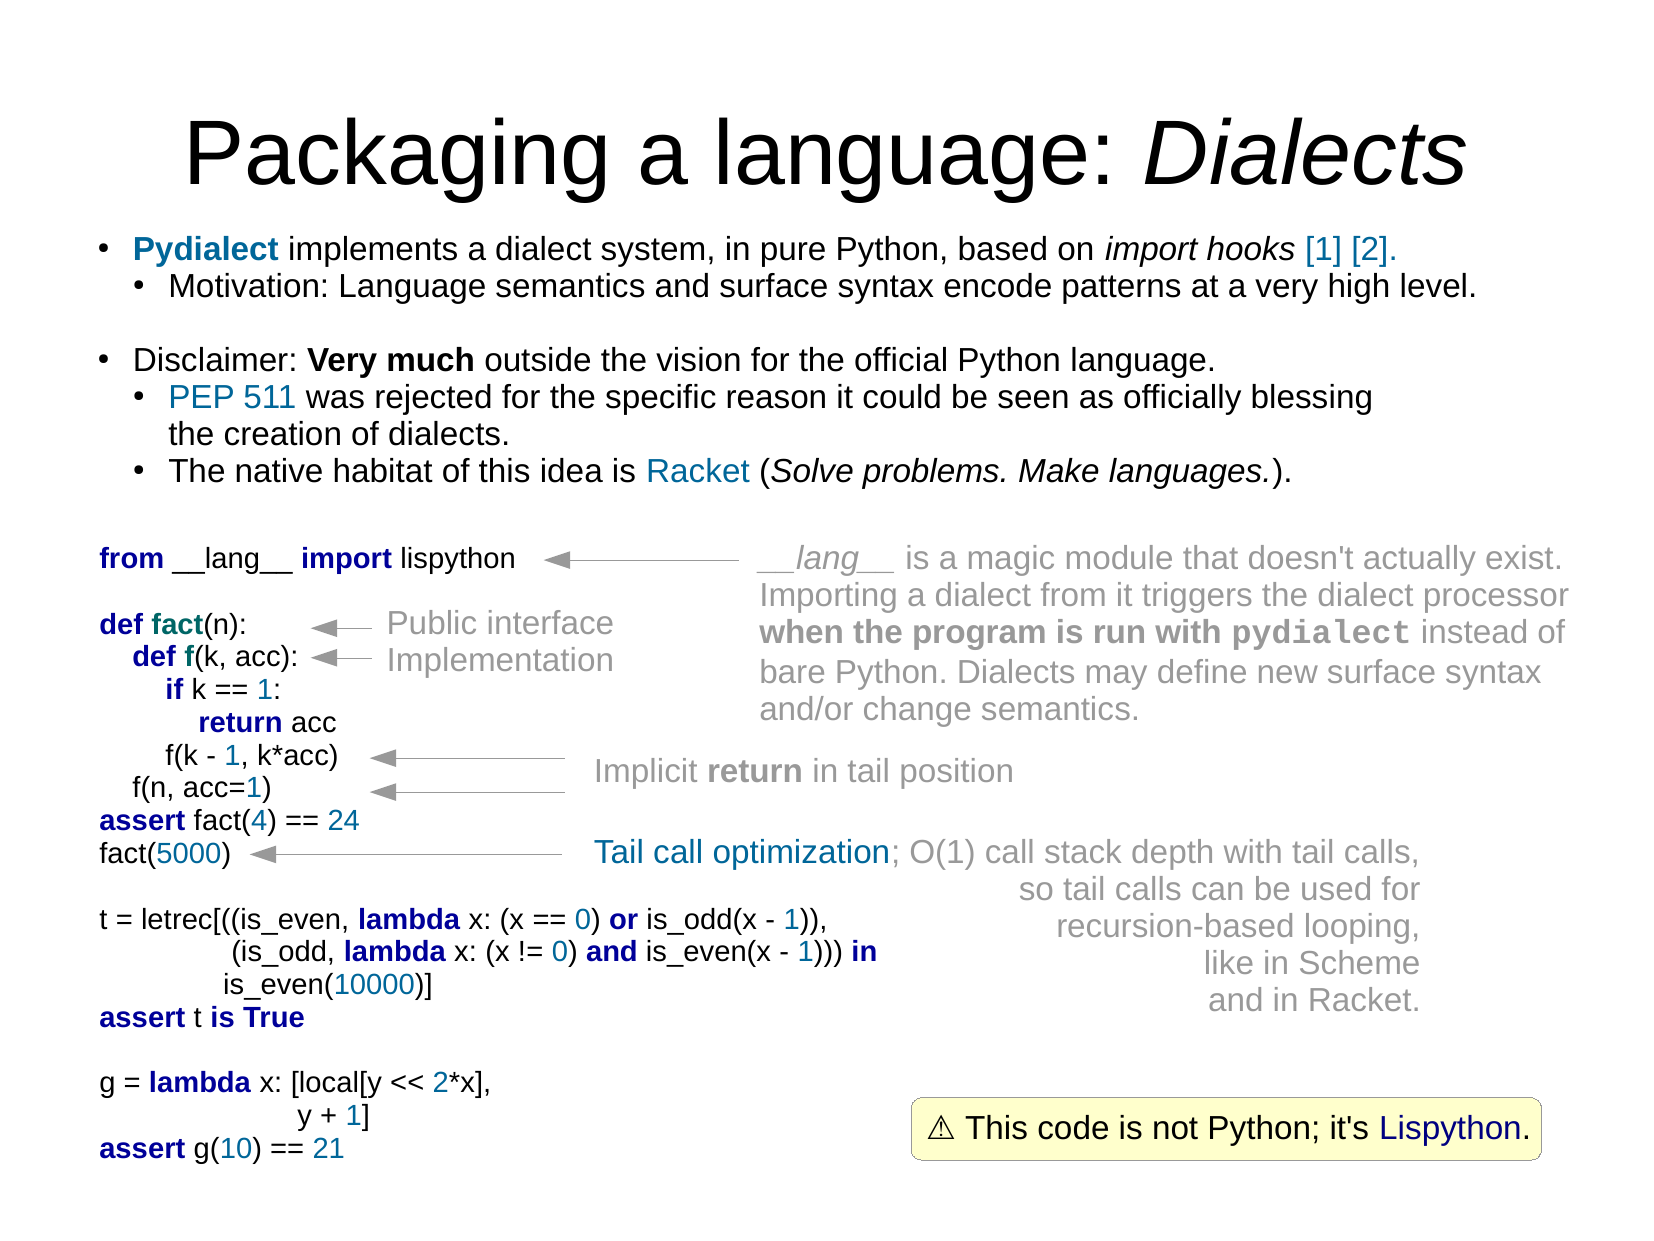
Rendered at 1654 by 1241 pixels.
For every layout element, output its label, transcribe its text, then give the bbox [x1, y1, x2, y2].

text_box Public interface Implementation [371, 596, 823, 687]
text_box __lang__ is a magic module that doesn't actually exist. Importing a dialect from it triggers the dialect processor when the program is run with pydialect instead of bare Python. Dialects may define new surface syntax and/or change semantics. [744, 532, 1586, 738]
text_box Implicit return in tail position [579, 744, 1030, 798]
text_box ⚠ This code is not Python; it's Lispython. [911, 1101, 1547, 1155]
text_box Tail call optimization; O(1) call stack depth with tail calls, so tail calls can be used for recursion-based looping, like in Scheme and in Racket. [579, 825, 1436, 1029]
text_box Pydialect implements a dialect system, in pure Python, based on import hooks [1] [2]. Motivation: Language semantics and surface syntax encode patterns at a very high level. Disclaimer: Very much outside the vision for the official Python language. PEP 511 was rejected for the specific reason it could be seen as officially blessing the creation of dialects. The native habitat of this idea is Racket (Solve problems. Make languages.). [82, 222, 1561, 1192]
title Packaging a language: Dialects [82, 49, 1571, 257]
text_box from __lang__ import lispython def fact(n): def f(k, acc): if k == 1: return acc f(k - 1, k*acc) f(n, acc=1) assert fact(4) == 24 fact(5000) t = letrec[((is_even, lambda x: (x == 0) or is_odd(x - 1)), (is_odd, lambda x: (x != 0) and is_even(x - 1))) in is_even(10000)] assert t is True g = lambda x: [local[y << 2*x], y + 1] assert g(10) == 21 [84, 534, 893, 1173]
